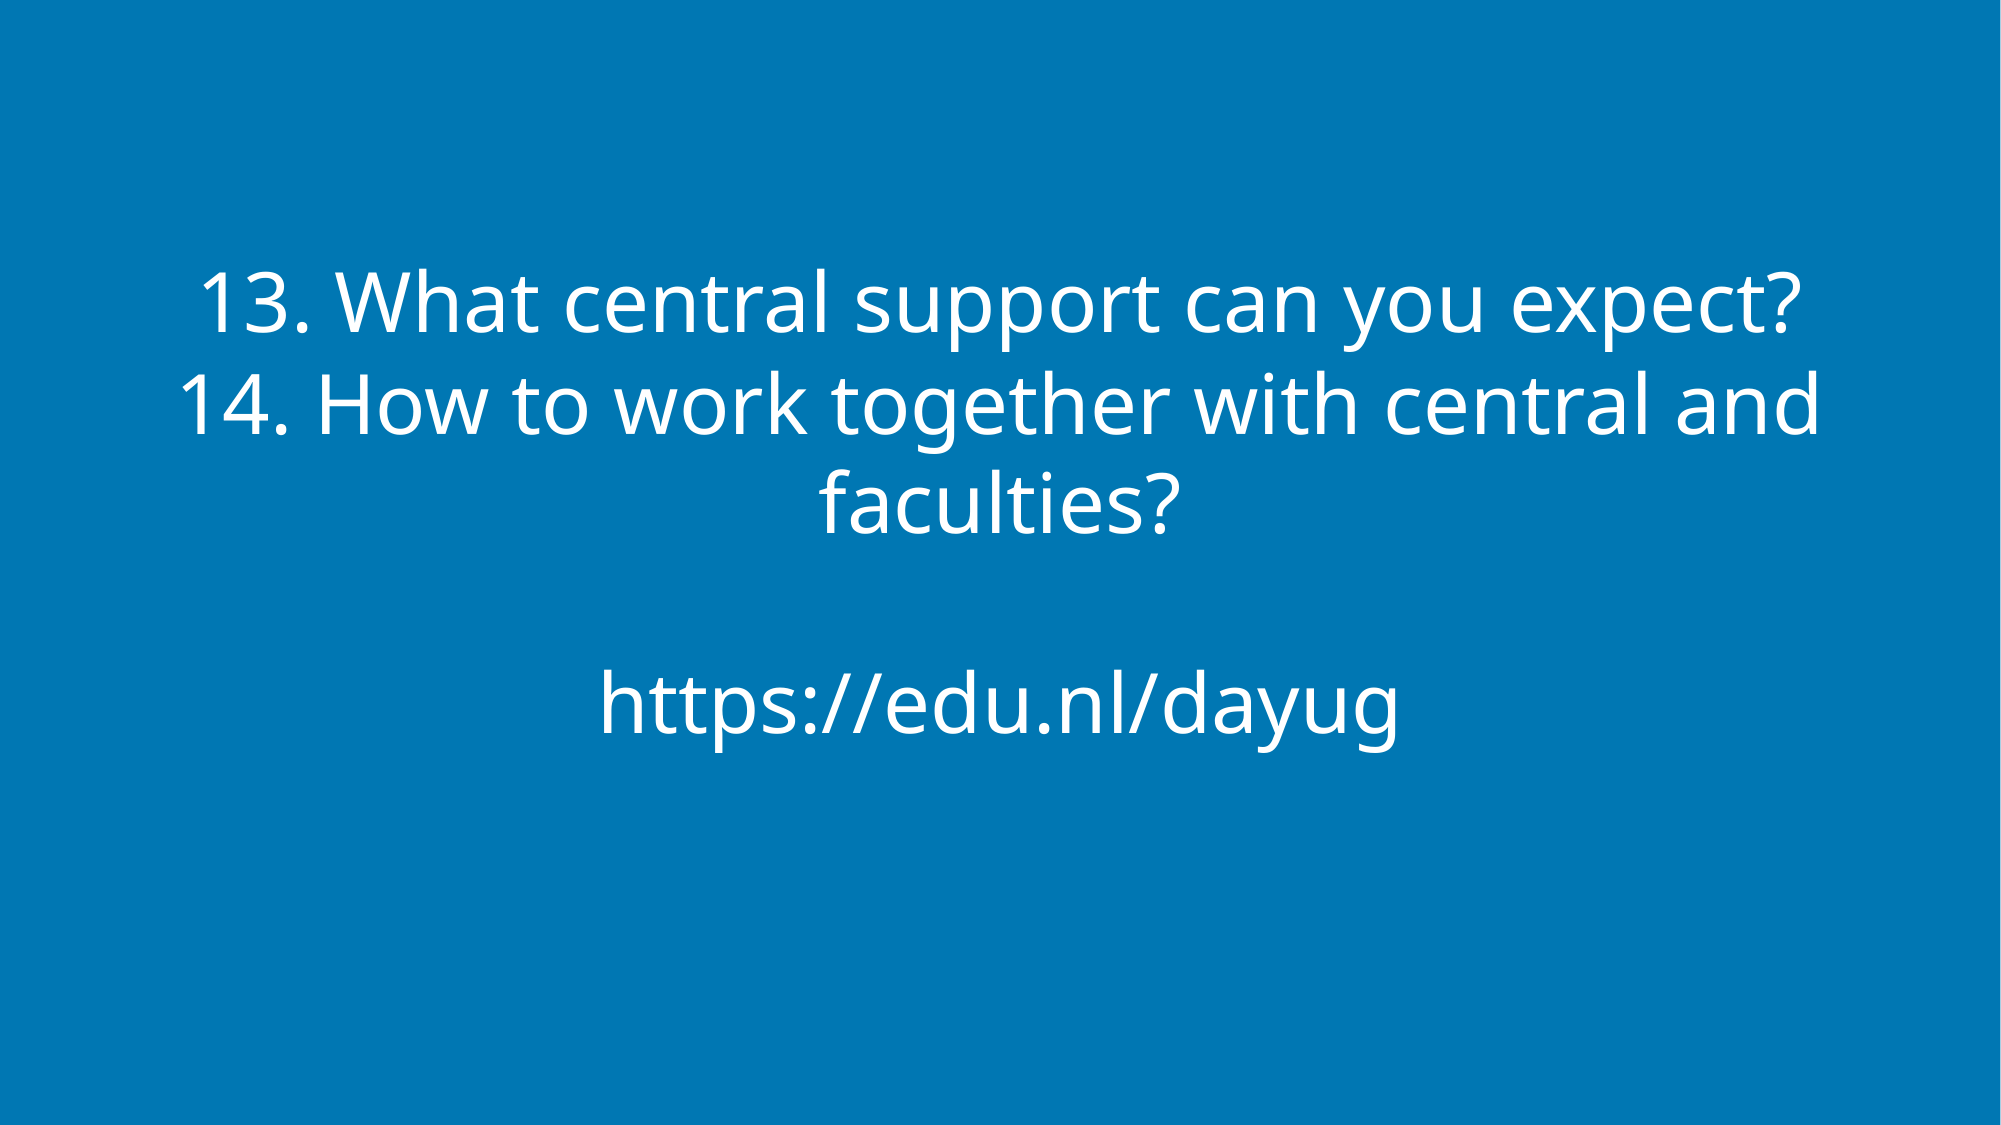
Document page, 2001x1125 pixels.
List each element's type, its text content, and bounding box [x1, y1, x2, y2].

list 13. What central support can you expect? 14. How to work together with central and faculties? https://edu.nl/dayug [72, 72, 1928, 1053]
